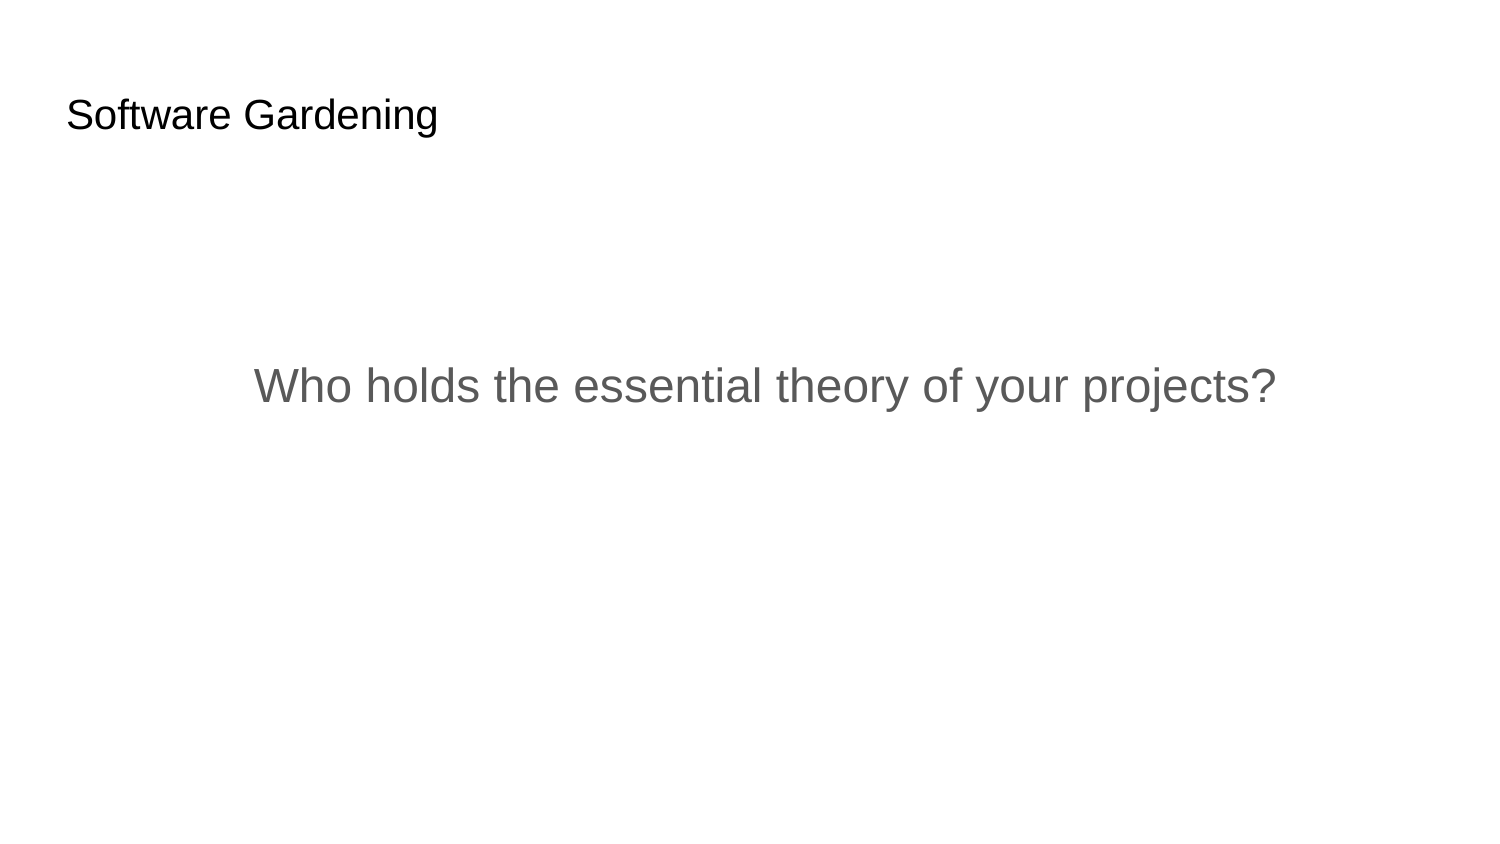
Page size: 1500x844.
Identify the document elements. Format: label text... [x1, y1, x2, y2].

text_box Who holds the essential theory of your projects? [238, 339, 1335, 764]
text_box Software Gardening [51, 72, 1449, 199]
